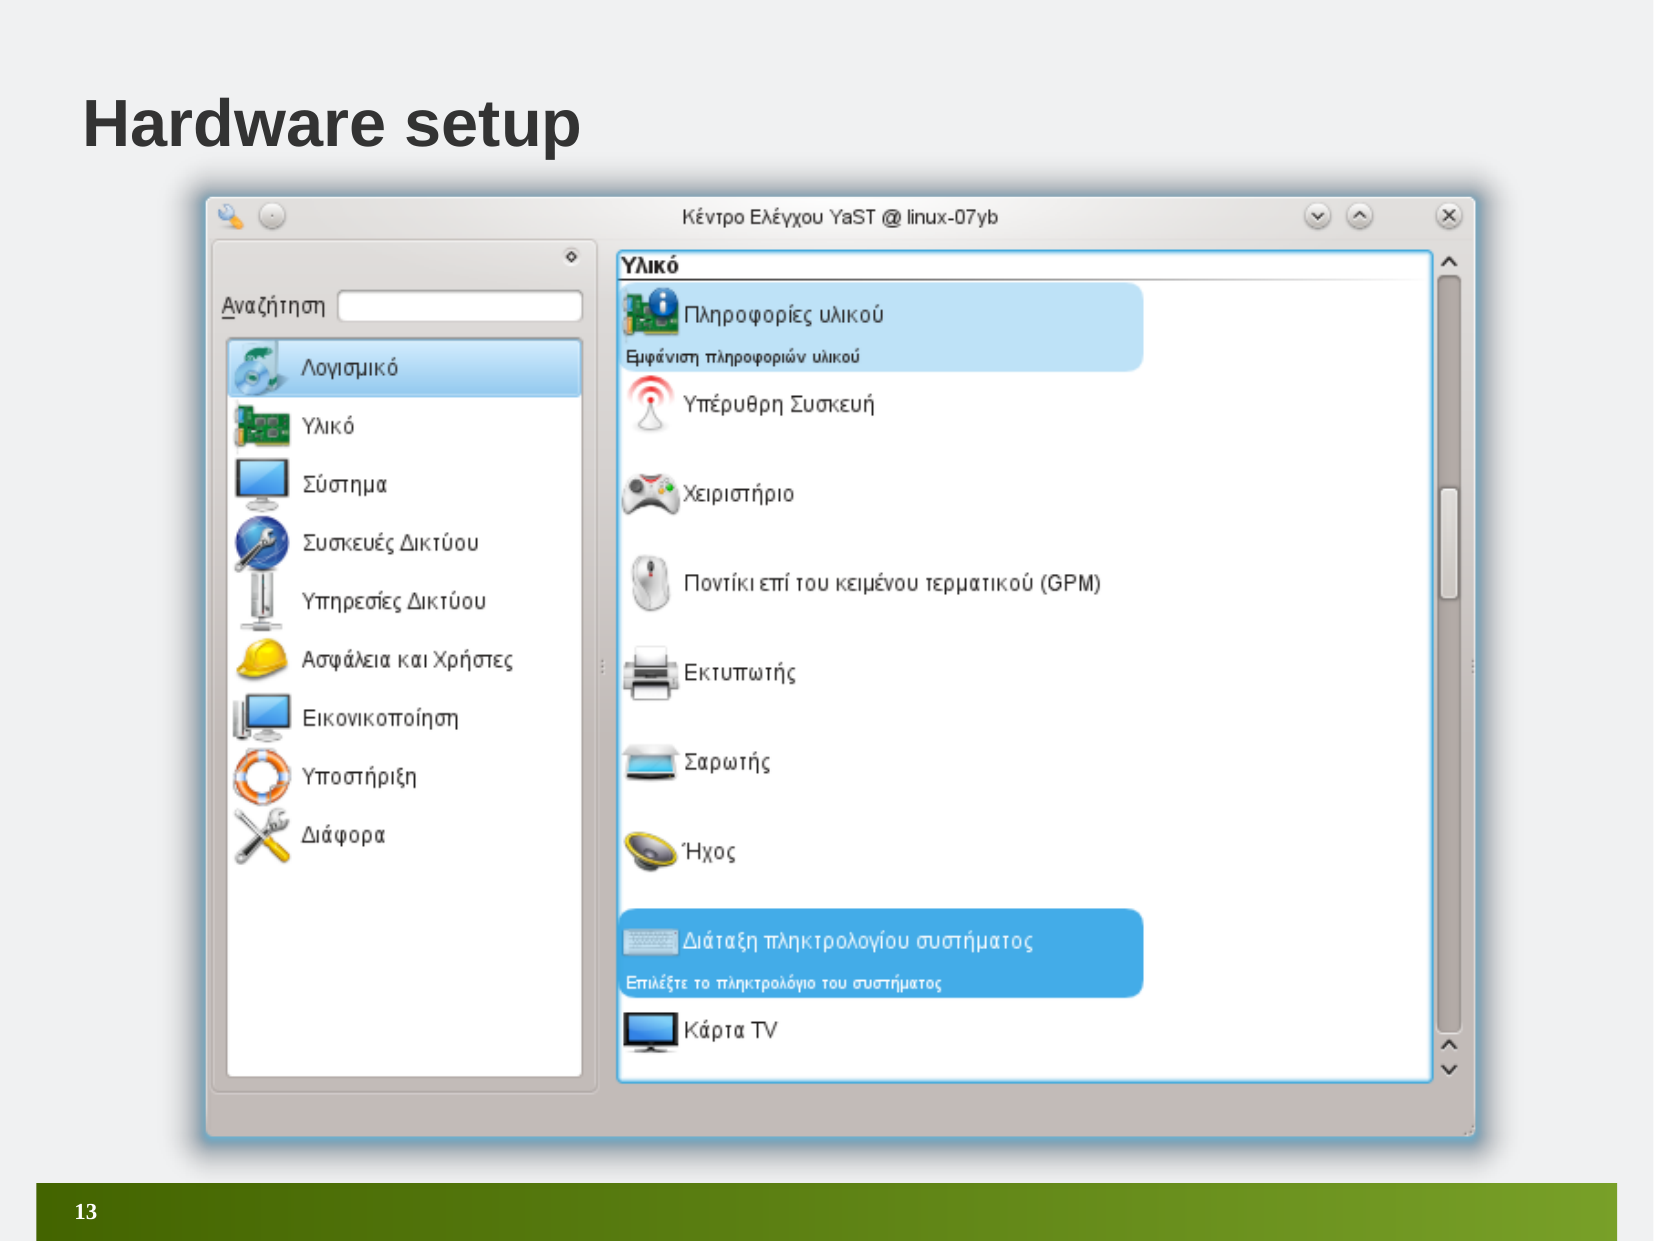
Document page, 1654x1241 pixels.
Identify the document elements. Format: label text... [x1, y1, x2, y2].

title Hardware setup [82, 49, 1571, 198]
picture [0, 0, 1654, 1241]
